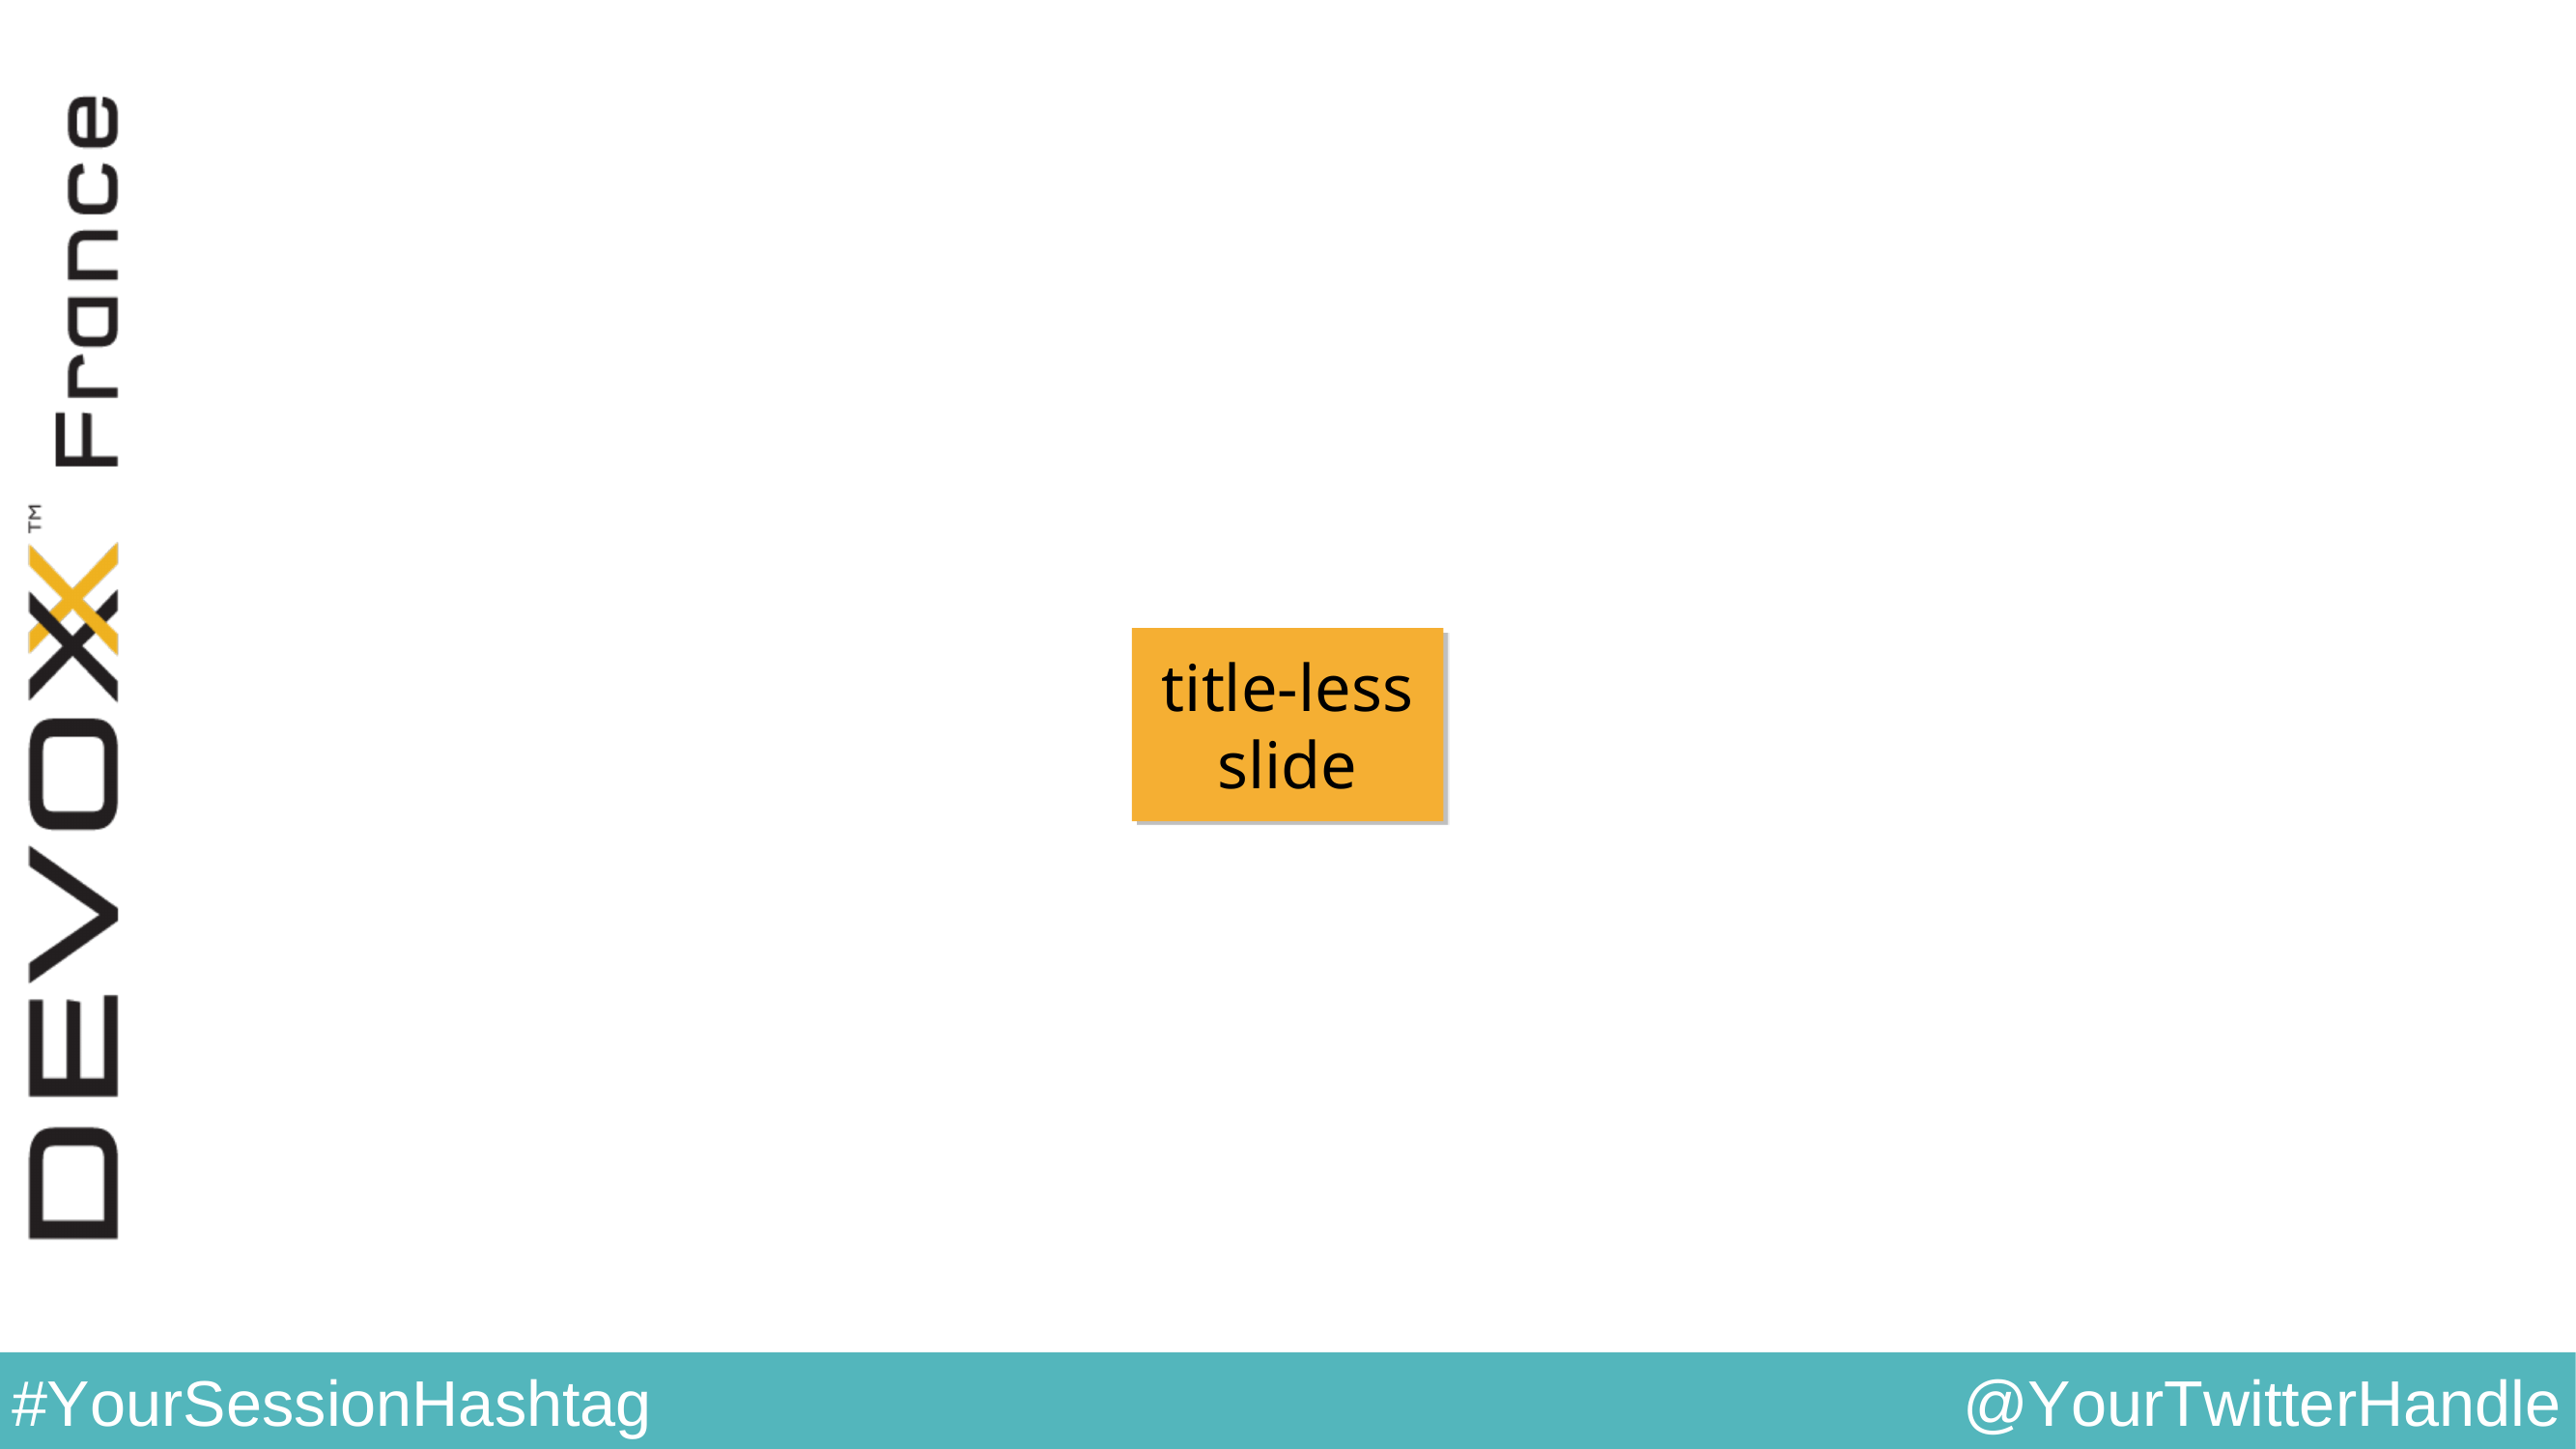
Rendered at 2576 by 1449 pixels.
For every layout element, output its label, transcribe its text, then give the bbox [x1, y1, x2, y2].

text_box title-less slide [1131, 628, 1444, 822]
picture [0, 74, 141, 1270]
